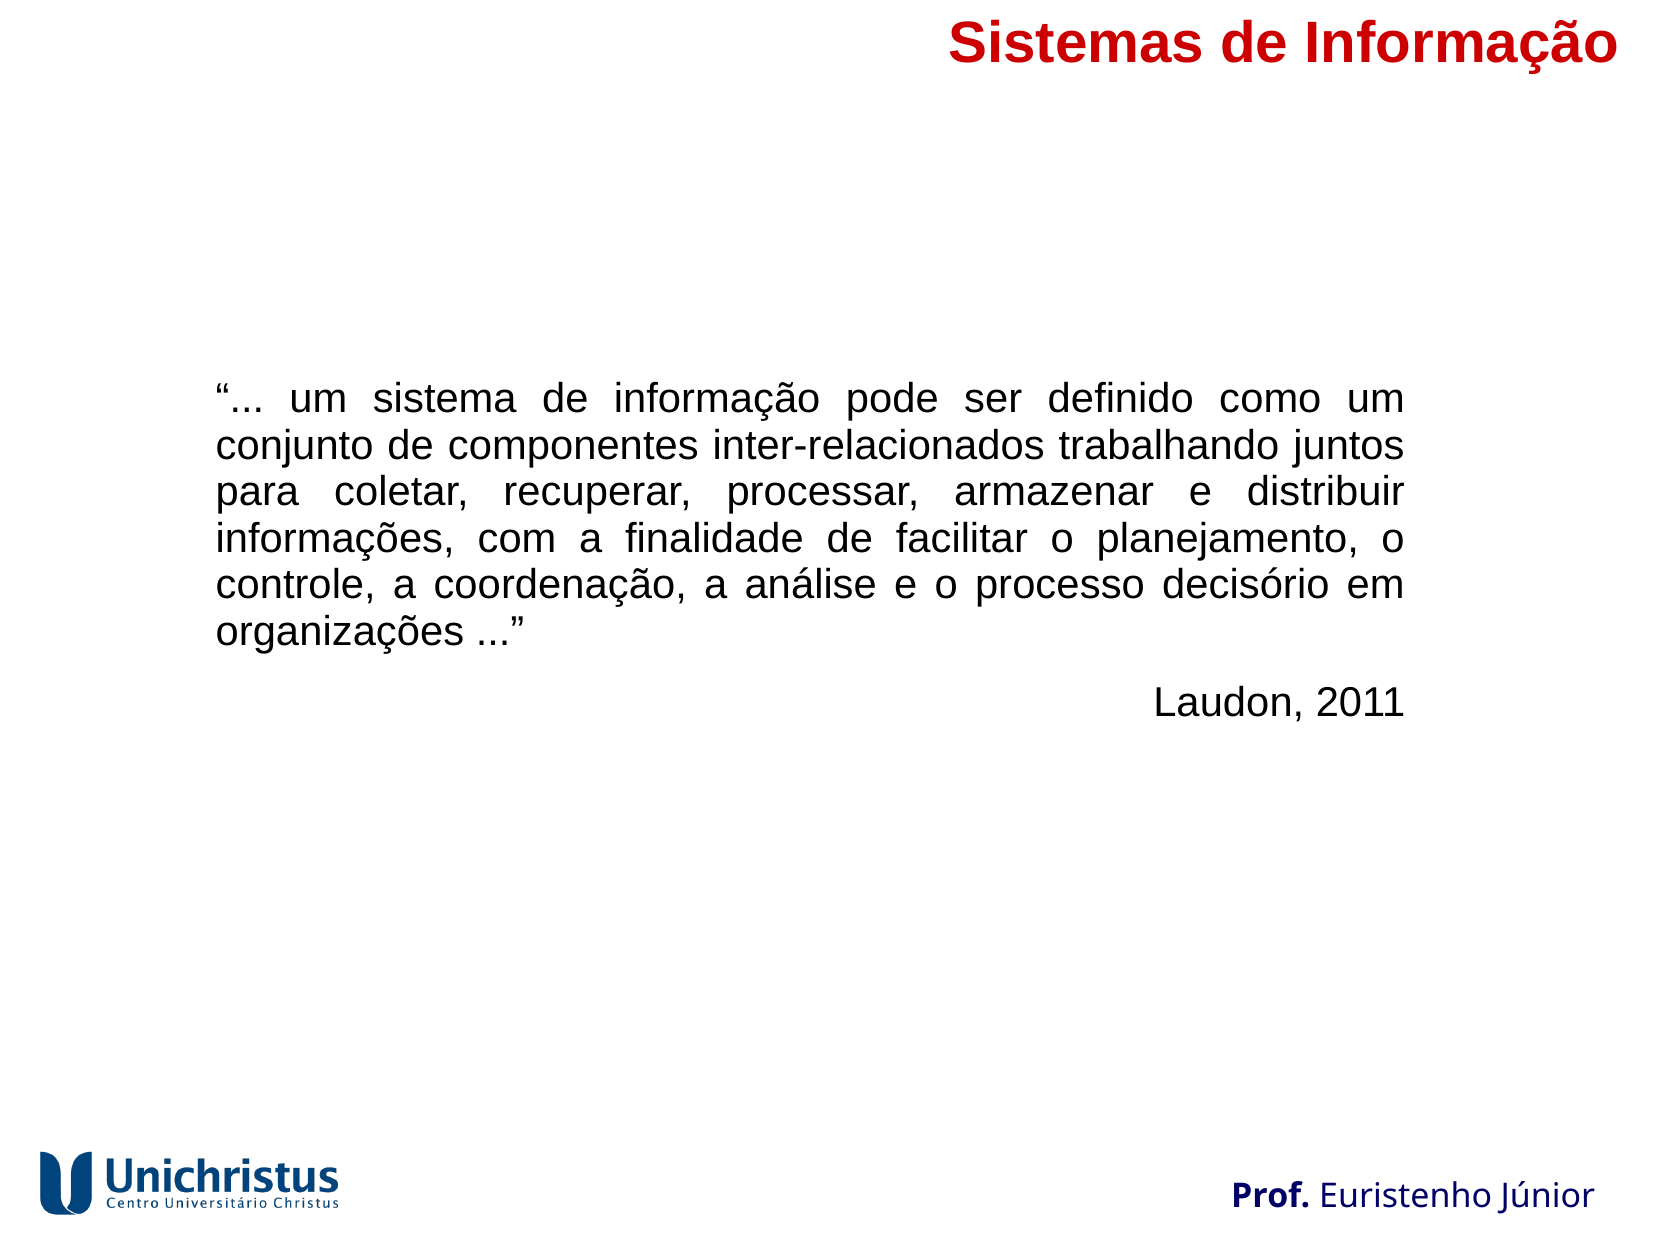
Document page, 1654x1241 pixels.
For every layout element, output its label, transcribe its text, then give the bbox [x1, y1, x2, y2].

picture [35, 1148, 343, 1217]
text_box “... um sistema de informação pode ser definido como um conjunto de componentes inter-relacionados trabalhando juntos para coletar, recuperar, processar, armazenar e distribuir informações, com a finalidade de facilitar o planejamento, o controle, a coordenação, a análise e o processo decisório em organizações ...” Laudon, 2011 [200, 367, 1421, 733]
text_box Prof. Euristenho Júnior [1216, 1163, 1654, 1224]
text_box Sistemas de Informação [933, 2, 1654, 83]
